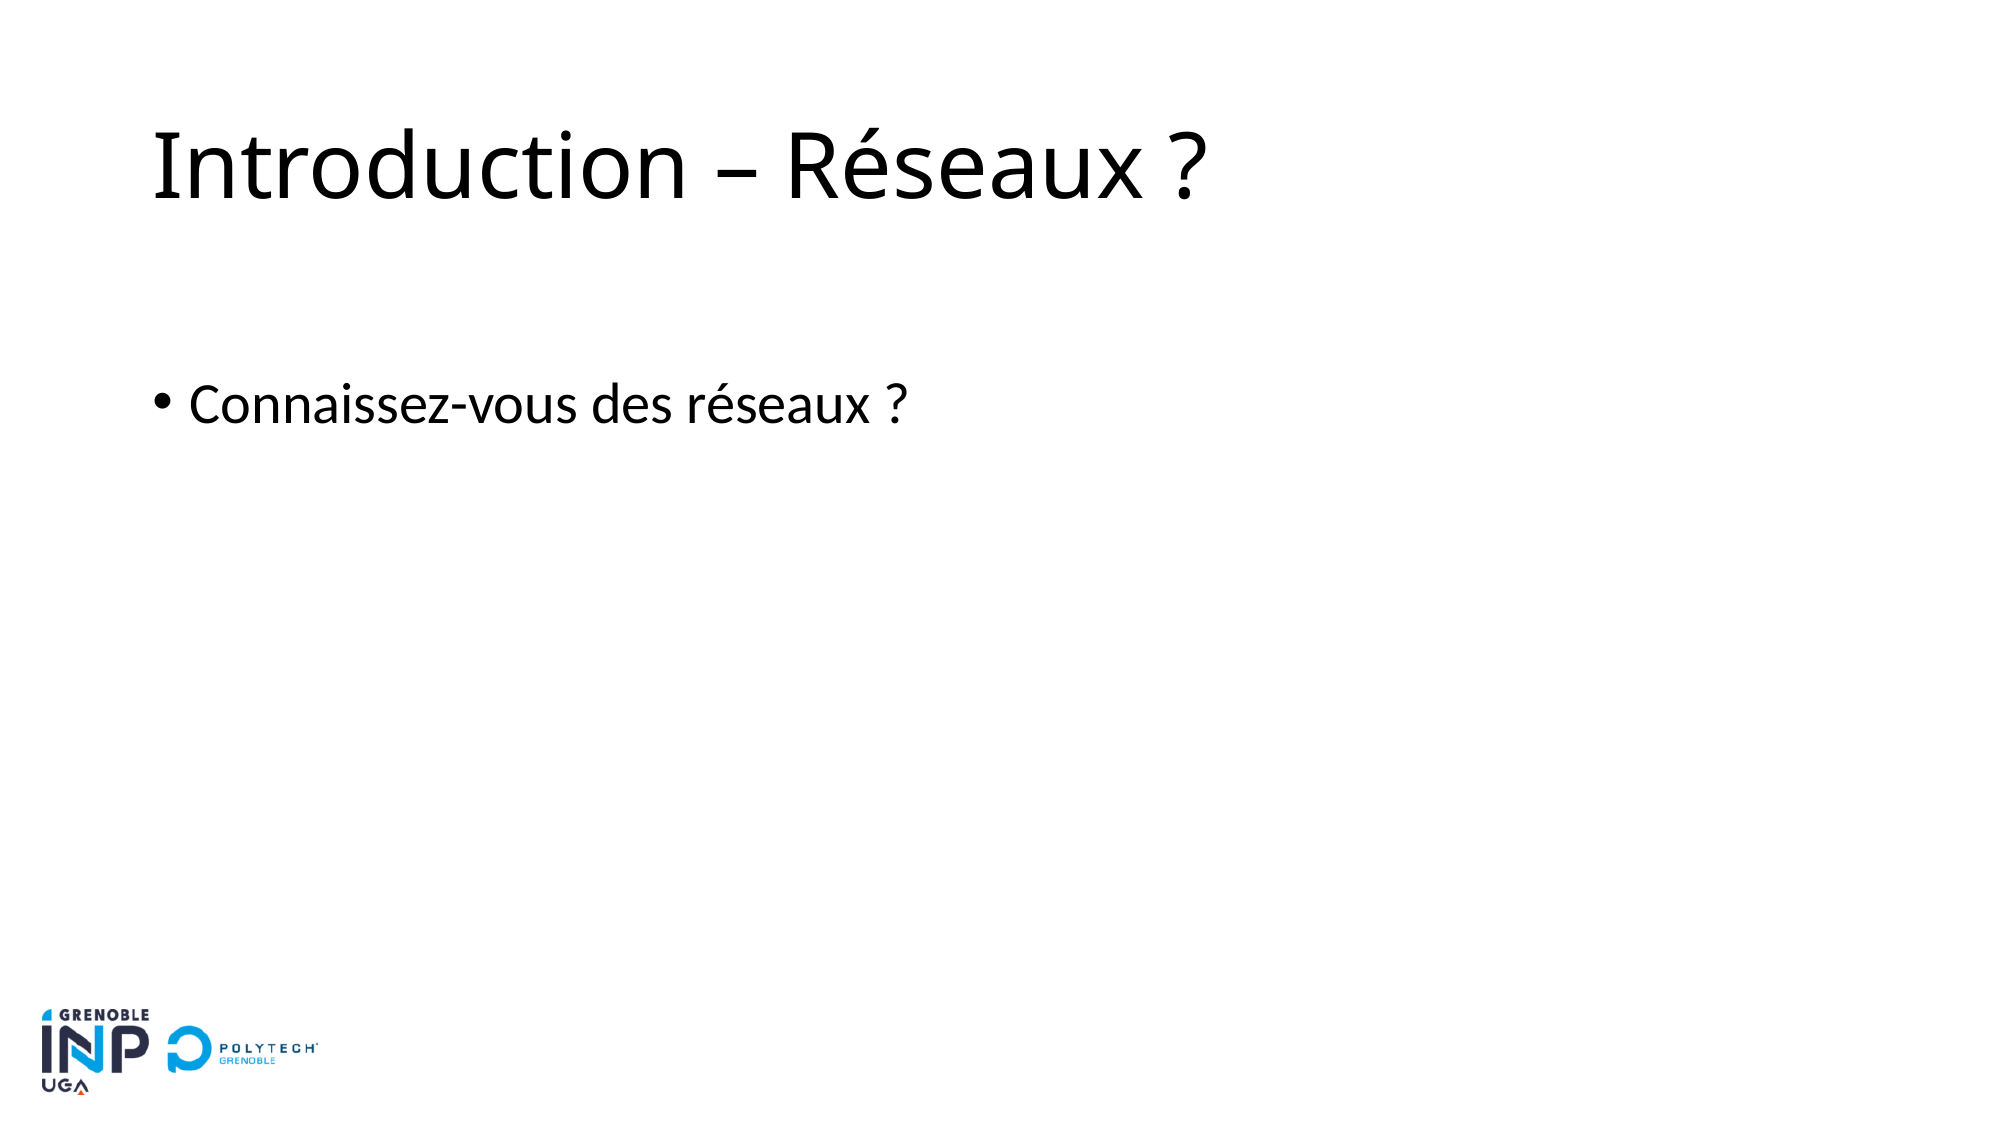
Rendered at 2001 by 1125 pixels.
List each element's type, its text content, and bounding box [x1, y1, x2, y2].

picture [42, 1009, 318, 1095]
title Introduction – Réseaux ? [137, 59, 1863, 278]
list Connaissez-vous des réseaux ? [137, 299, 1196, 1014]
